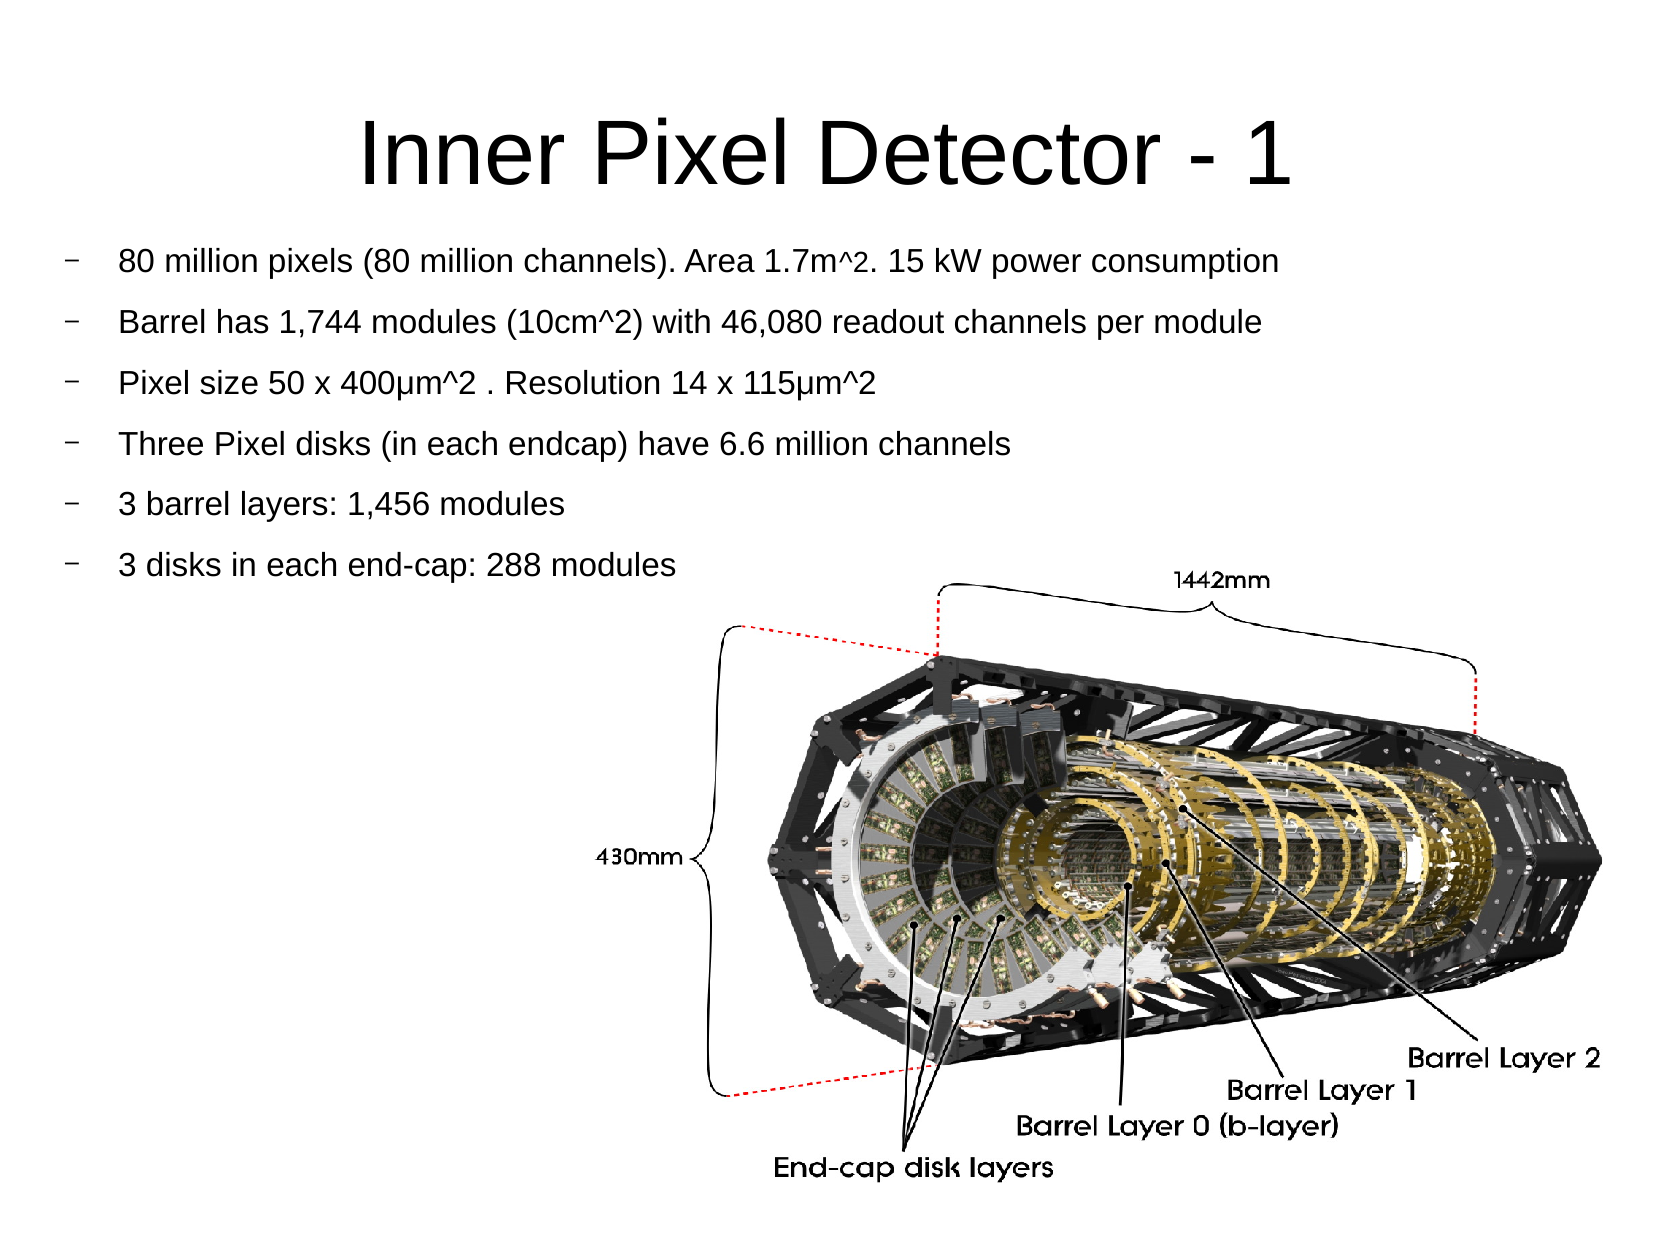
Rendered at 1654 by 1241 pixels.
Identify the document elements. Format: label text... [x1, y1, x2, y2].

picture [570, 524, 1651, 1241]
list 80 million pixels (80 million channels). Area 1.7m^2. 15 kW power consumption Barrel has 1,744 modules (10cm^2) with 46,080 readout channels per module Pixel size 50 x 400μm^2 . Resolution 14 x 115μm^2 Three Pixel disks (in each endcap) have 6.6 million channels 3 barrel layers: 1,456 modules 3 disks in each end-cap: 288 modules [0, 242, 1465, 627]
title Inner Pixel Detector - 1 [82, 49, 1571, 257]
